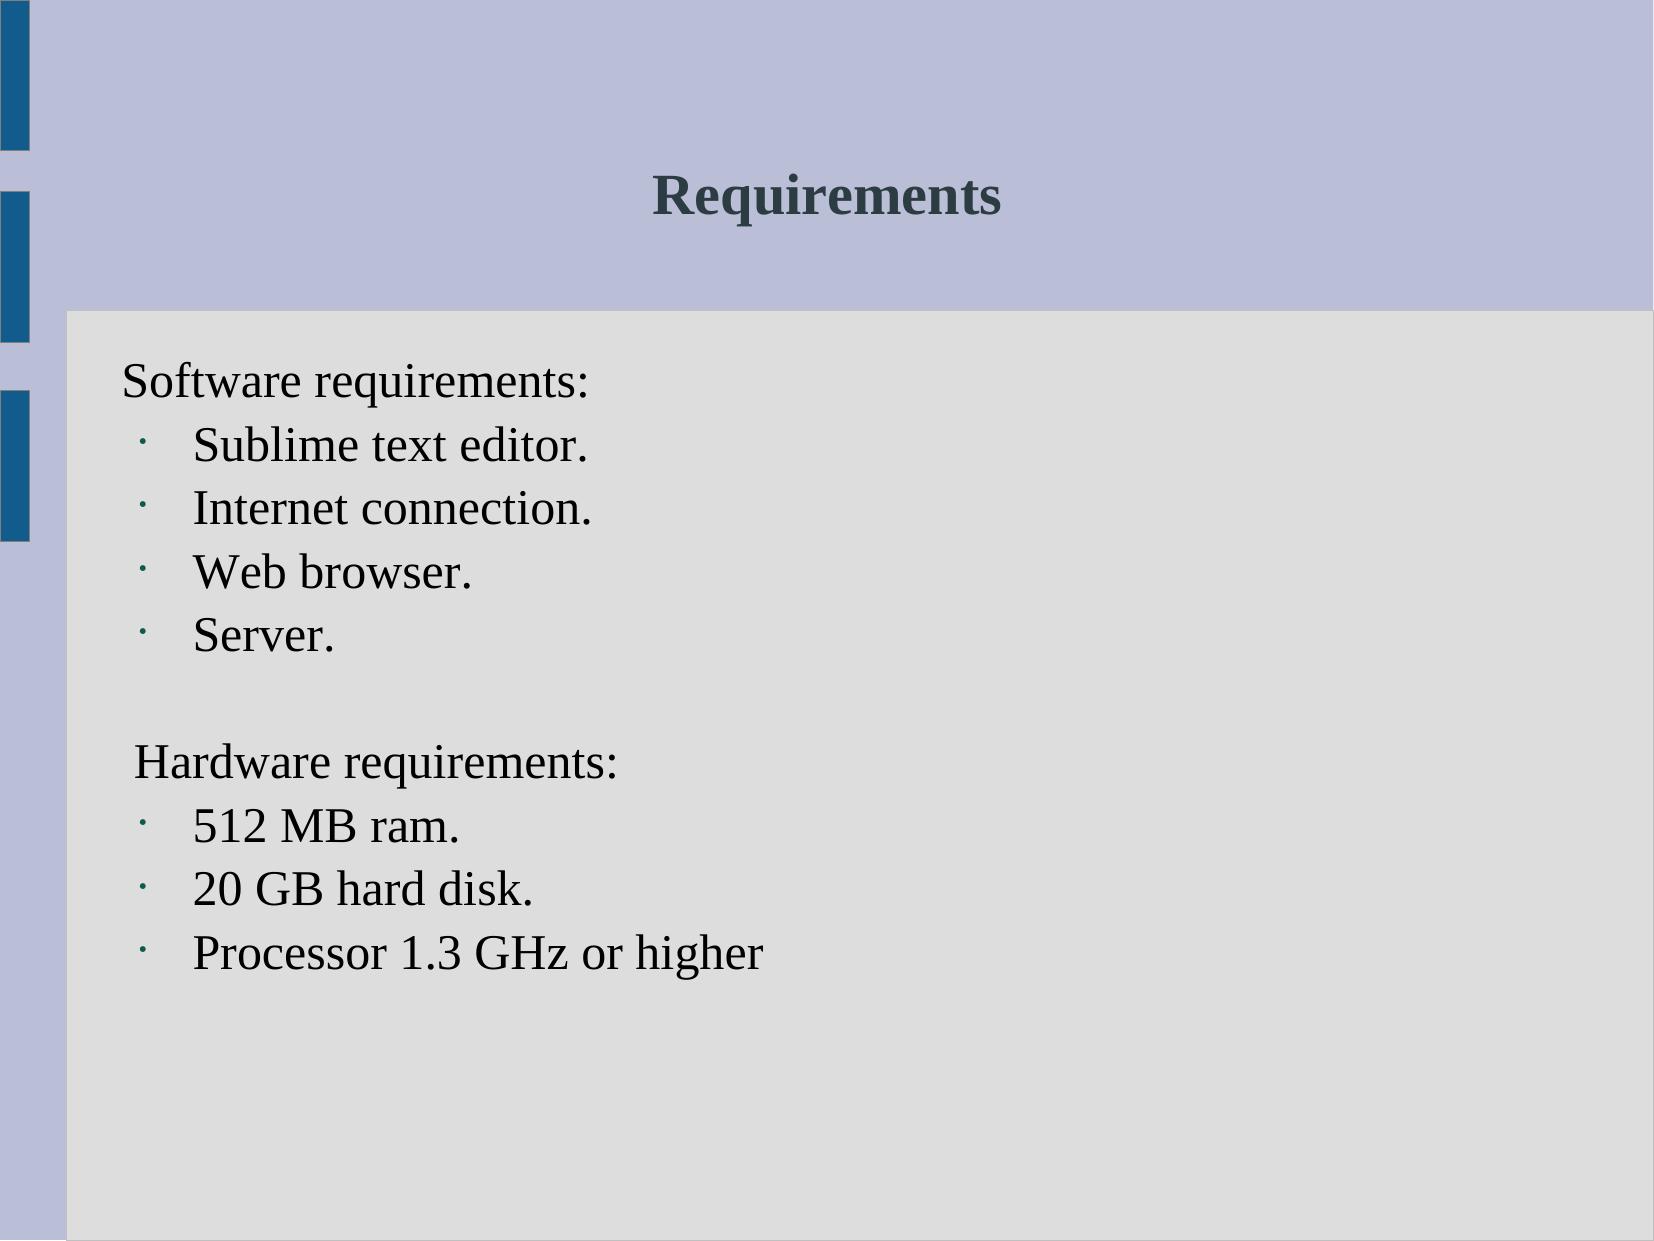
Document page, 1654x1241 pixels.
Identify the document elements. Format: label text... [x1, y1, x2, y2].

title Requirements [121, 91, 1534, 299]
list Software requirements: Sublime text editor. Internet connection. Web browser. Server. Hardware requirements: 512 MB ram. 20 GB hard disk. Processor 1.3 GHz or higher [121, 344, 1534, 1127]
